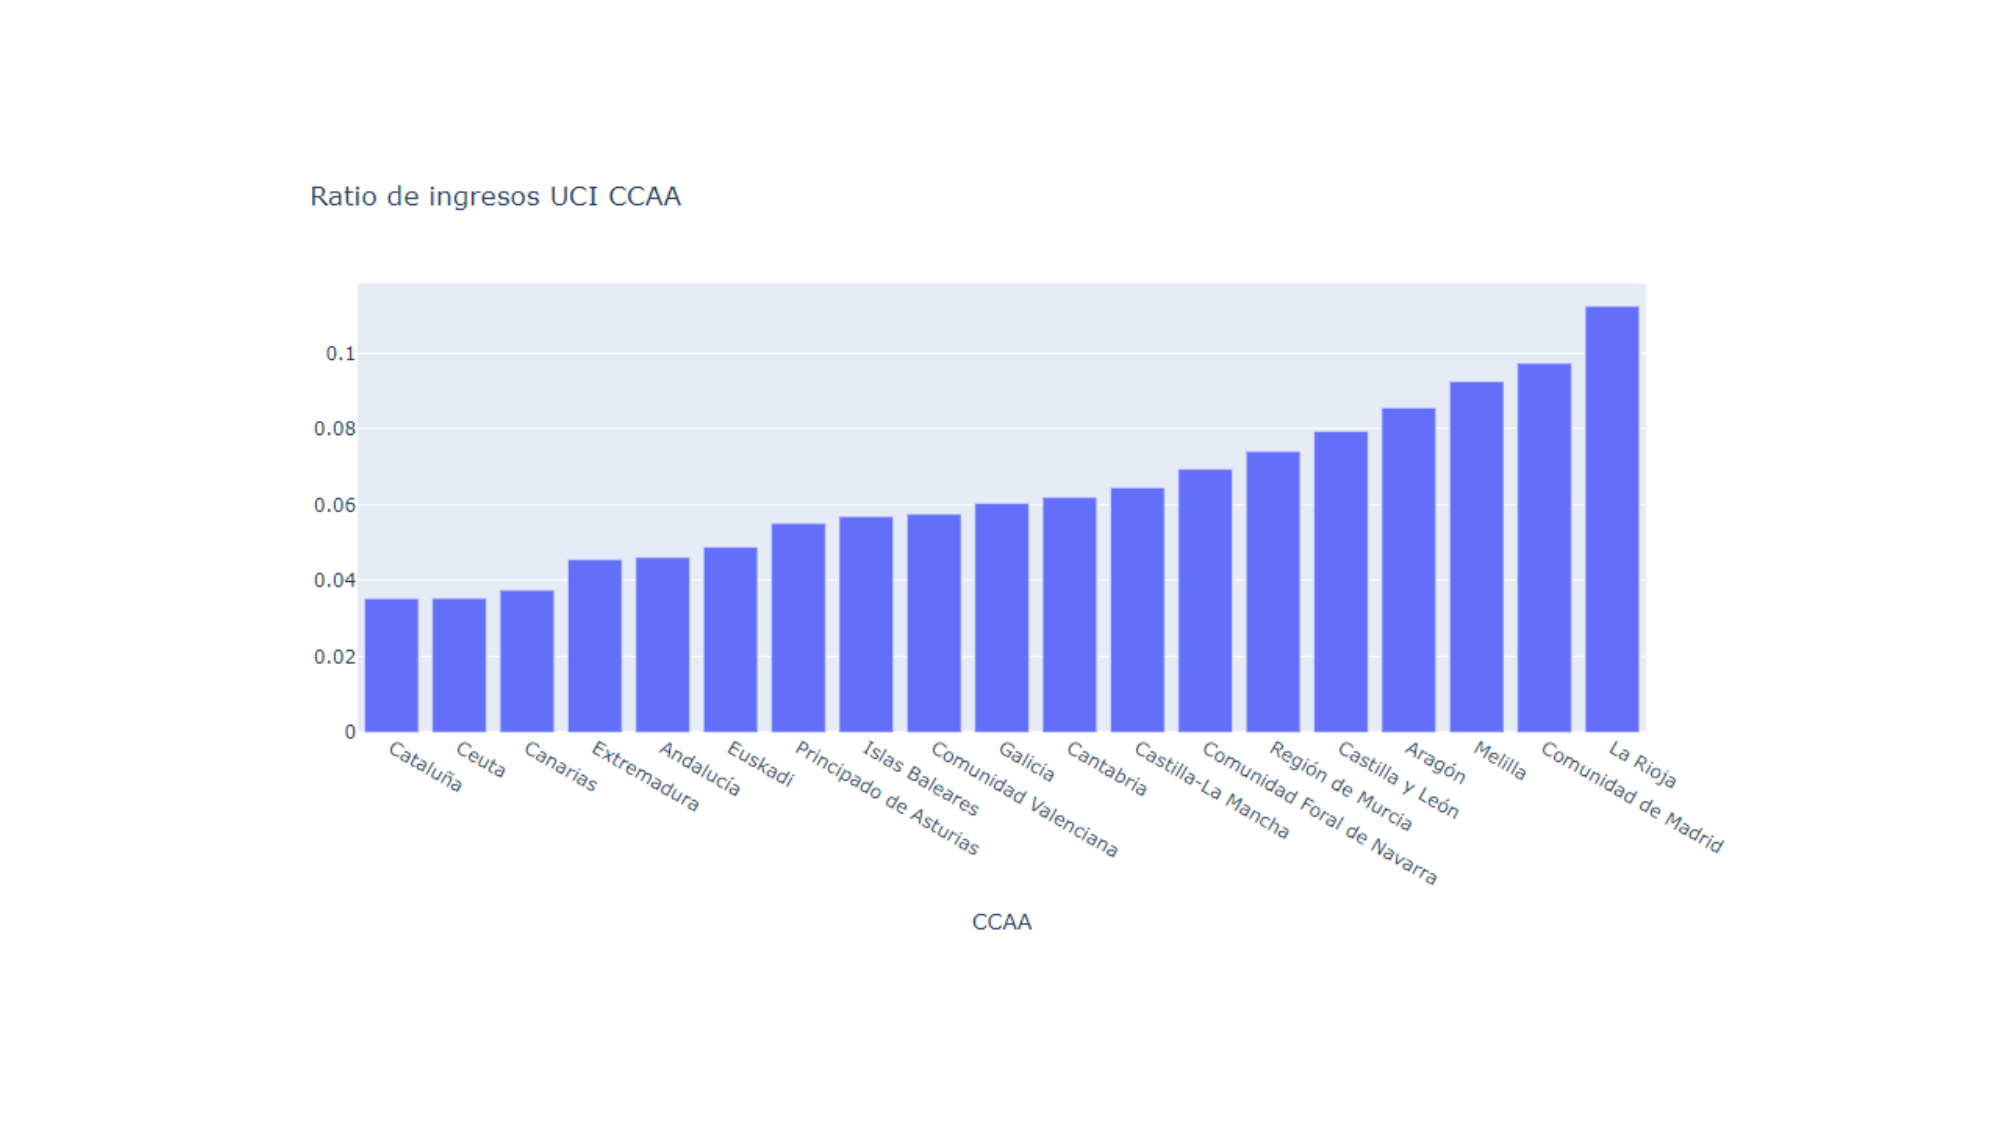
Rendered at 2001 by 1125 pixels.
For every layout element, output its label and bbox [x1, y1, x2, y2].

picture [300, 165, 1737, 947]
